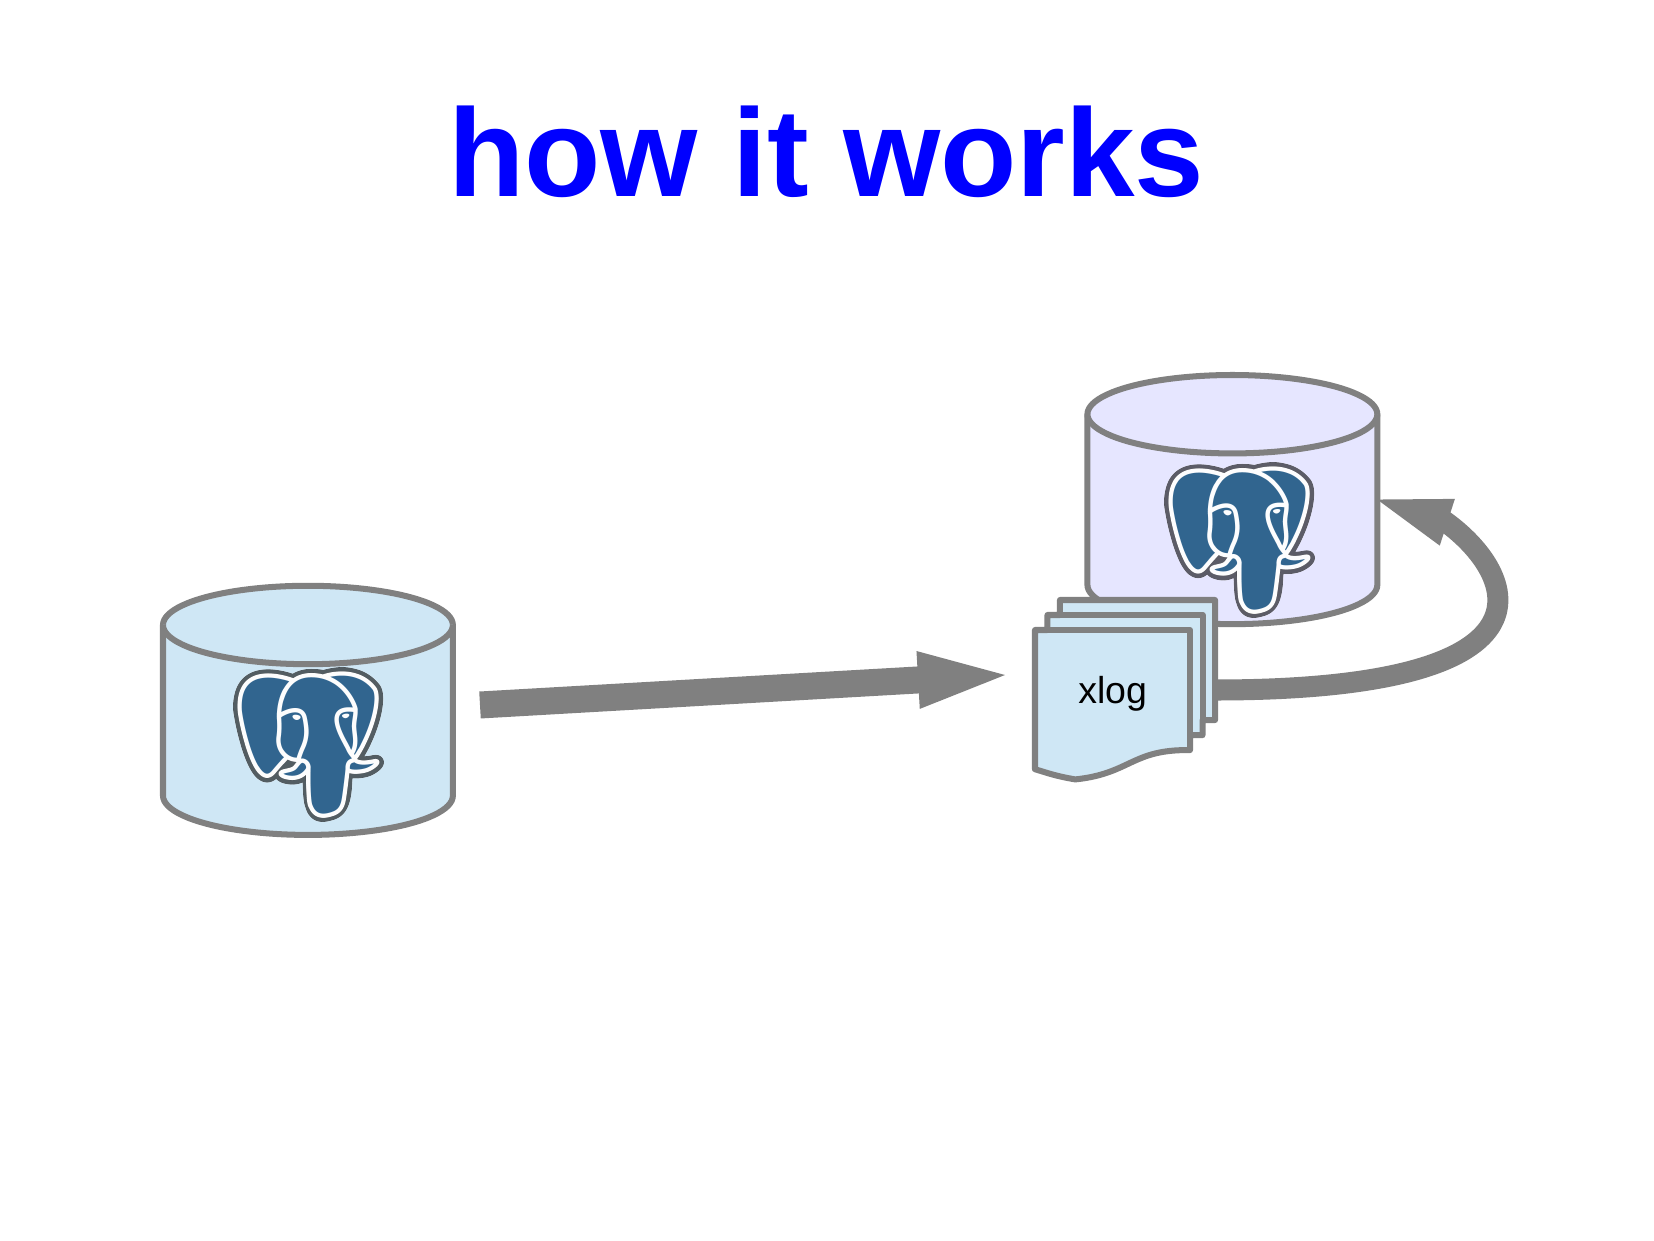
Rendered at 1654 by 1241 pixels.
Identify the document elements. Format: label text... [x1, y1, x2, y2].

picture [1164, 462, 1315, 618]
text_box [162, 585, 453, 835]
picture [233, 667, 384, 822]
title how it works [82, 27, 1571, 279]
text_box [1087, 375, 1378, 618]
text_box [1216, 618, 1311, 625]
text_box xlog [1035, 600, 1216, 780]
